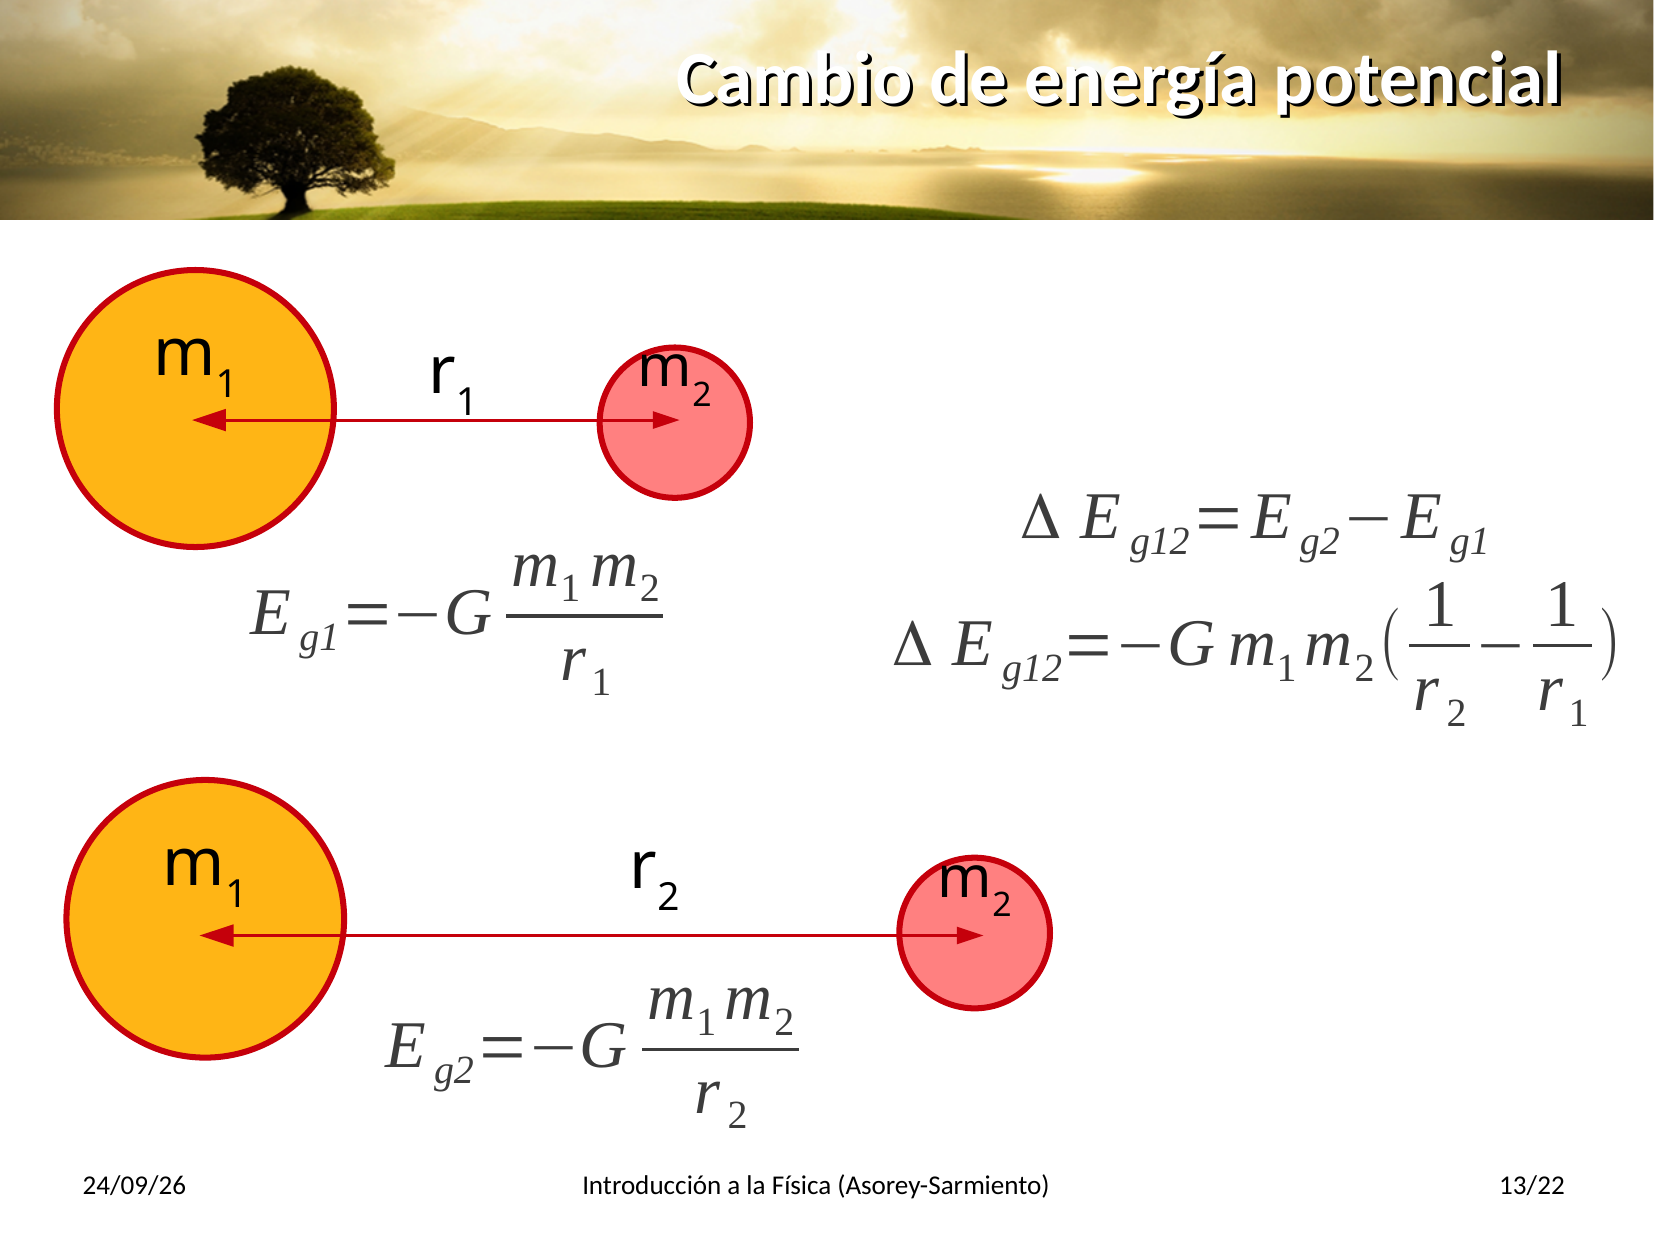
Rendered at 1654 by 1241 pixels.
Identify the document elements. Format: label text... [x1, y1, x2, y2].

text_box r2 [615, 810, 721, 960]
chart [240, 526, 673, 706]
text_box m2 [599, 347, 751, 498]
text_box m1 [66, 779, 345, 1058]
chart [375, 960, 808, 1139]
text_box r1 [413, 315, 511, 431]
text_box m2 [899, 857, 1051, 1009]
text_box m1 [56, 270, 334, 548]
title Cambio de energía potencial [75, 19, 1564, 151]
chart [885, 479, 1627, 736]
picture [0, 0, 1654, 220]
